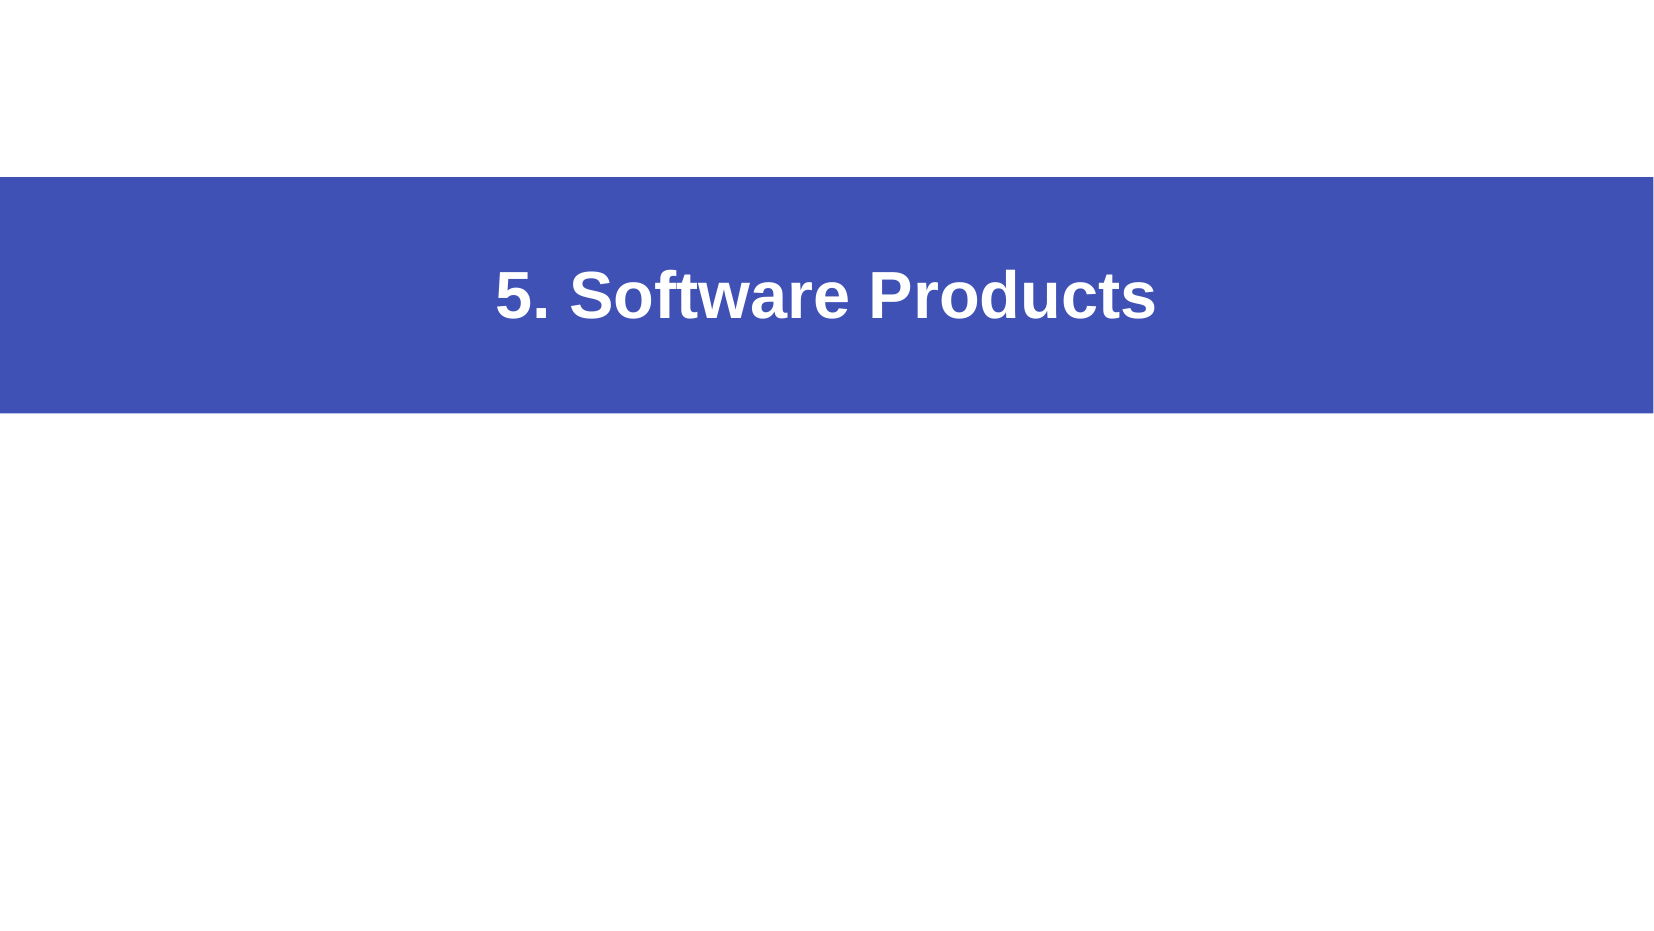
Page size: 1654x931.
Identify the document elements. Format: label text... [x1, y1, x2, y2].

title 5. Software Products [0, 177, 1654, 414]
